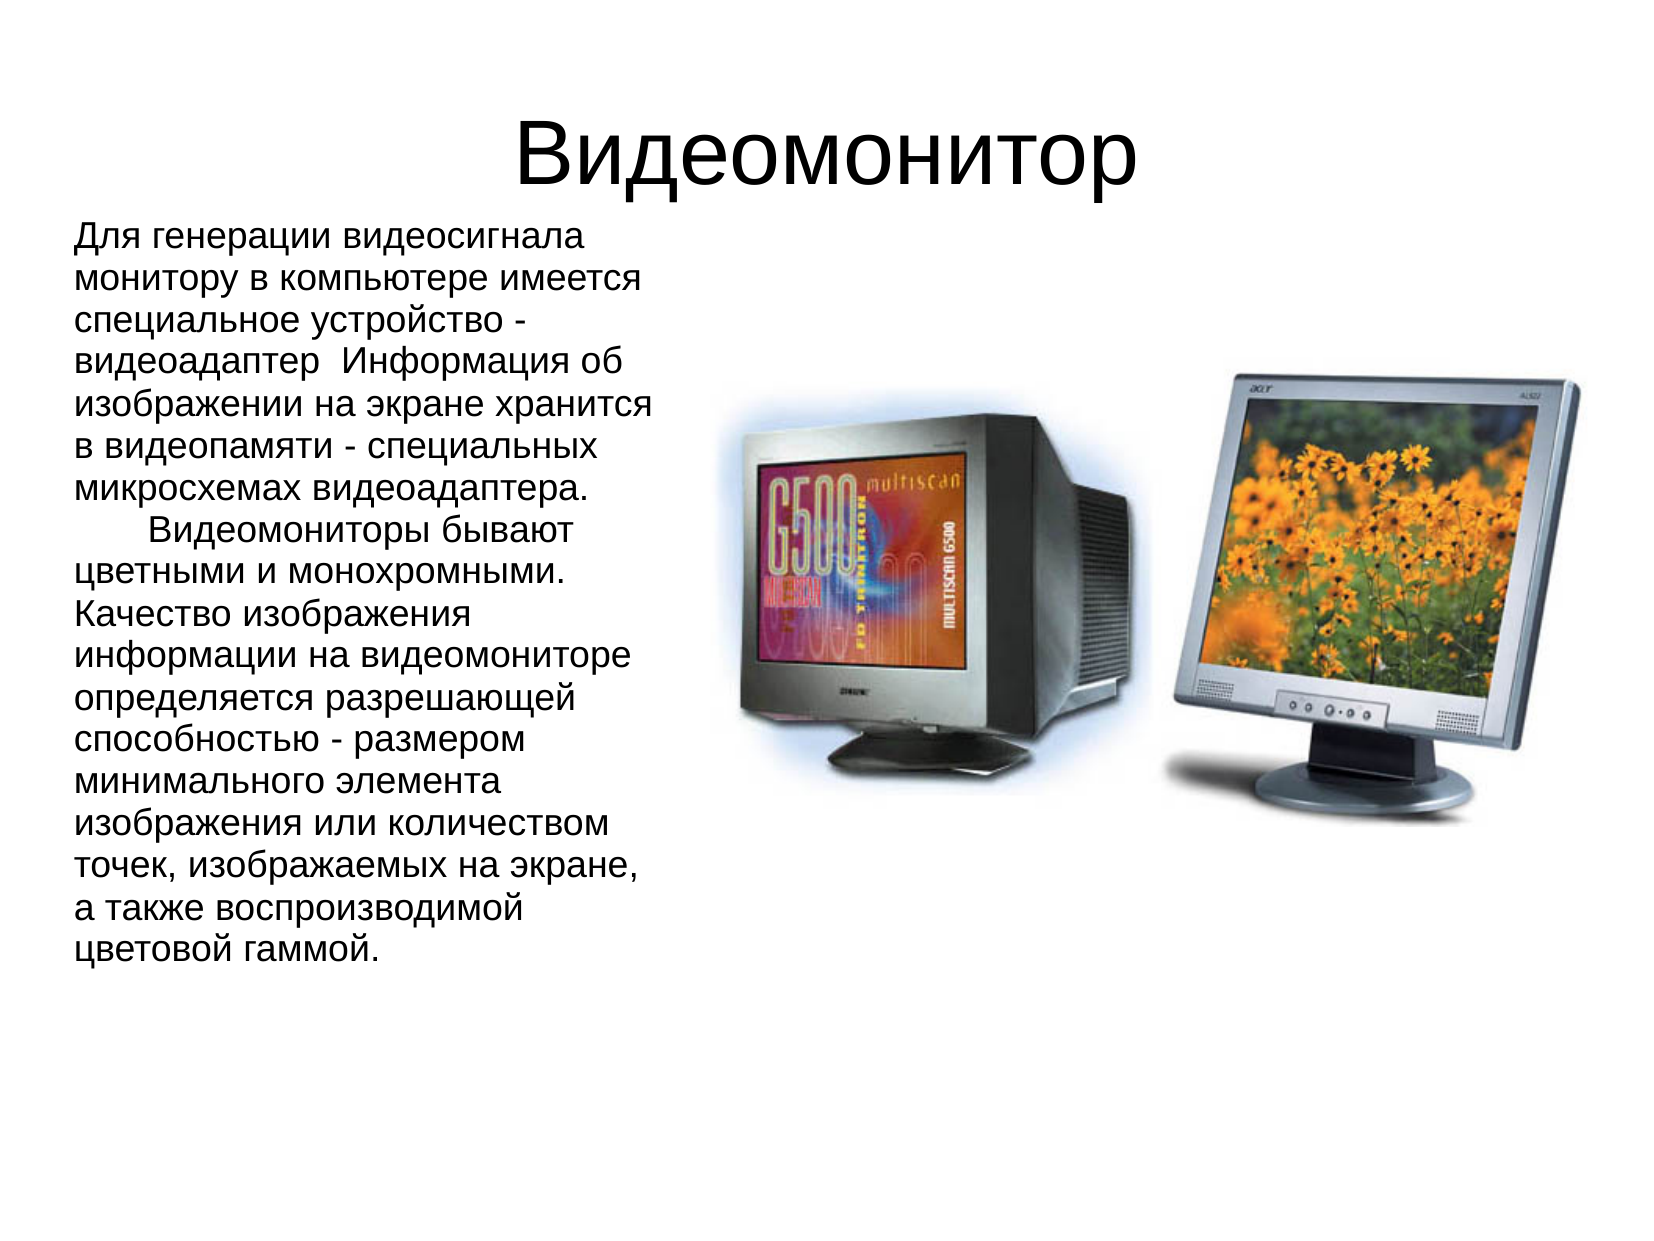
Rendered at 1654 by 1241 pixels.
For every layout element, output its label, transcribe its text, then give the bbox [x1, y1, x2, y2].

title Видеомонитор [82, 49, 1571, 257]
picture [686, 357, 1625, 827]
text_box Для генерации видеосигнала монитору в компьютере имеется специальное устройство - видеоадаптер Информация об изображении на экране хранится в видеопамяти - специальных микросхемах видеоадаптера. Видеомониторы бывают цветными и монохромными. Качество изображения информации на видеомониторе определяется разрешающей способностью - размером минимального элемента изображения или количеством точек, изображаемых на экране, а также воспроизводимой цветовой гаммой. [59, 206, 680, 1063]
